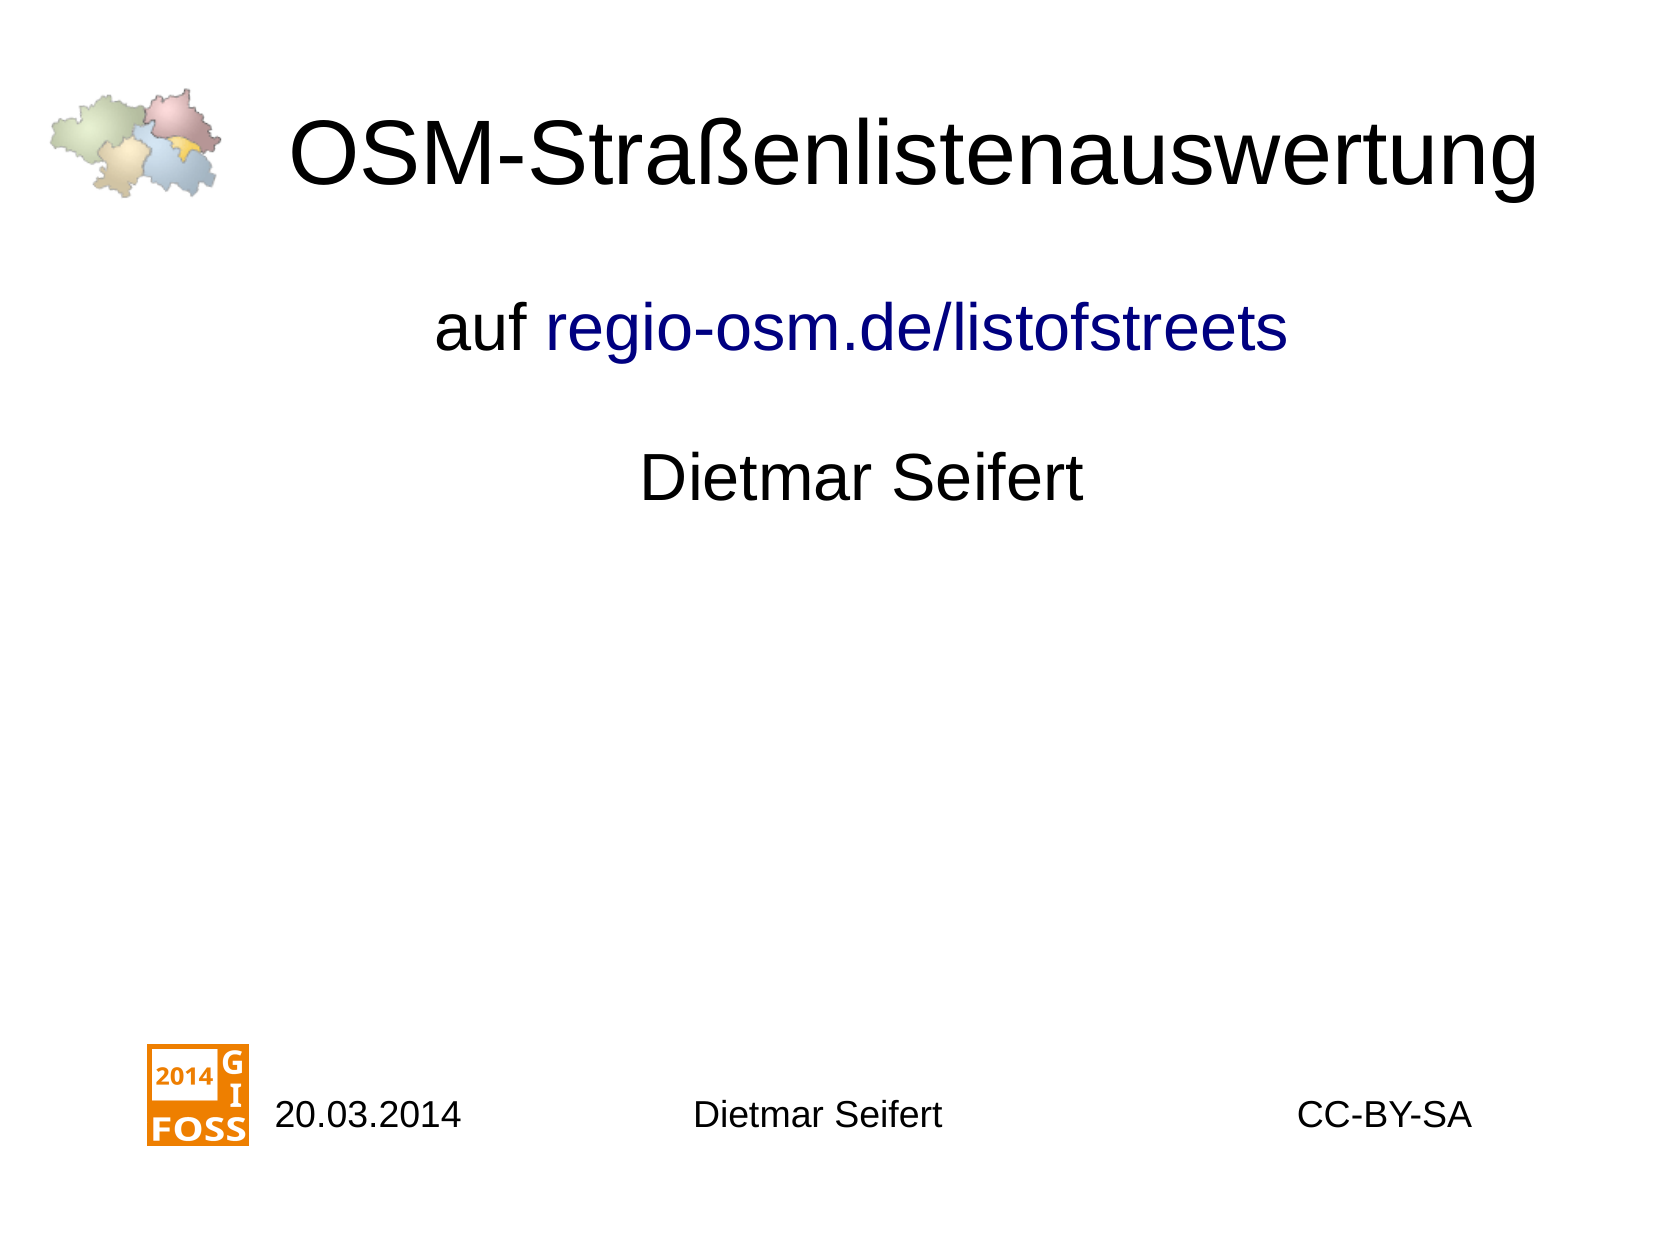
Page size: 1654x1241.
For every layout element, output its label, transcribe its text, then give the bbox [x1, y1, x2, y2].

picture [147, 1044, 249, 1146]
title OSM-Straßenlistenauswertung [259, 49, 1571, 257]
text_box 20.03.2014 Dietmar Seifert CC-BY-SA [259, 1086, 1536, 1144]
picture [11, 68, 250, 225]
list auf regio-osm.de/listofstreets Dietmar Seifert [82, 290, 1571, 1010]
